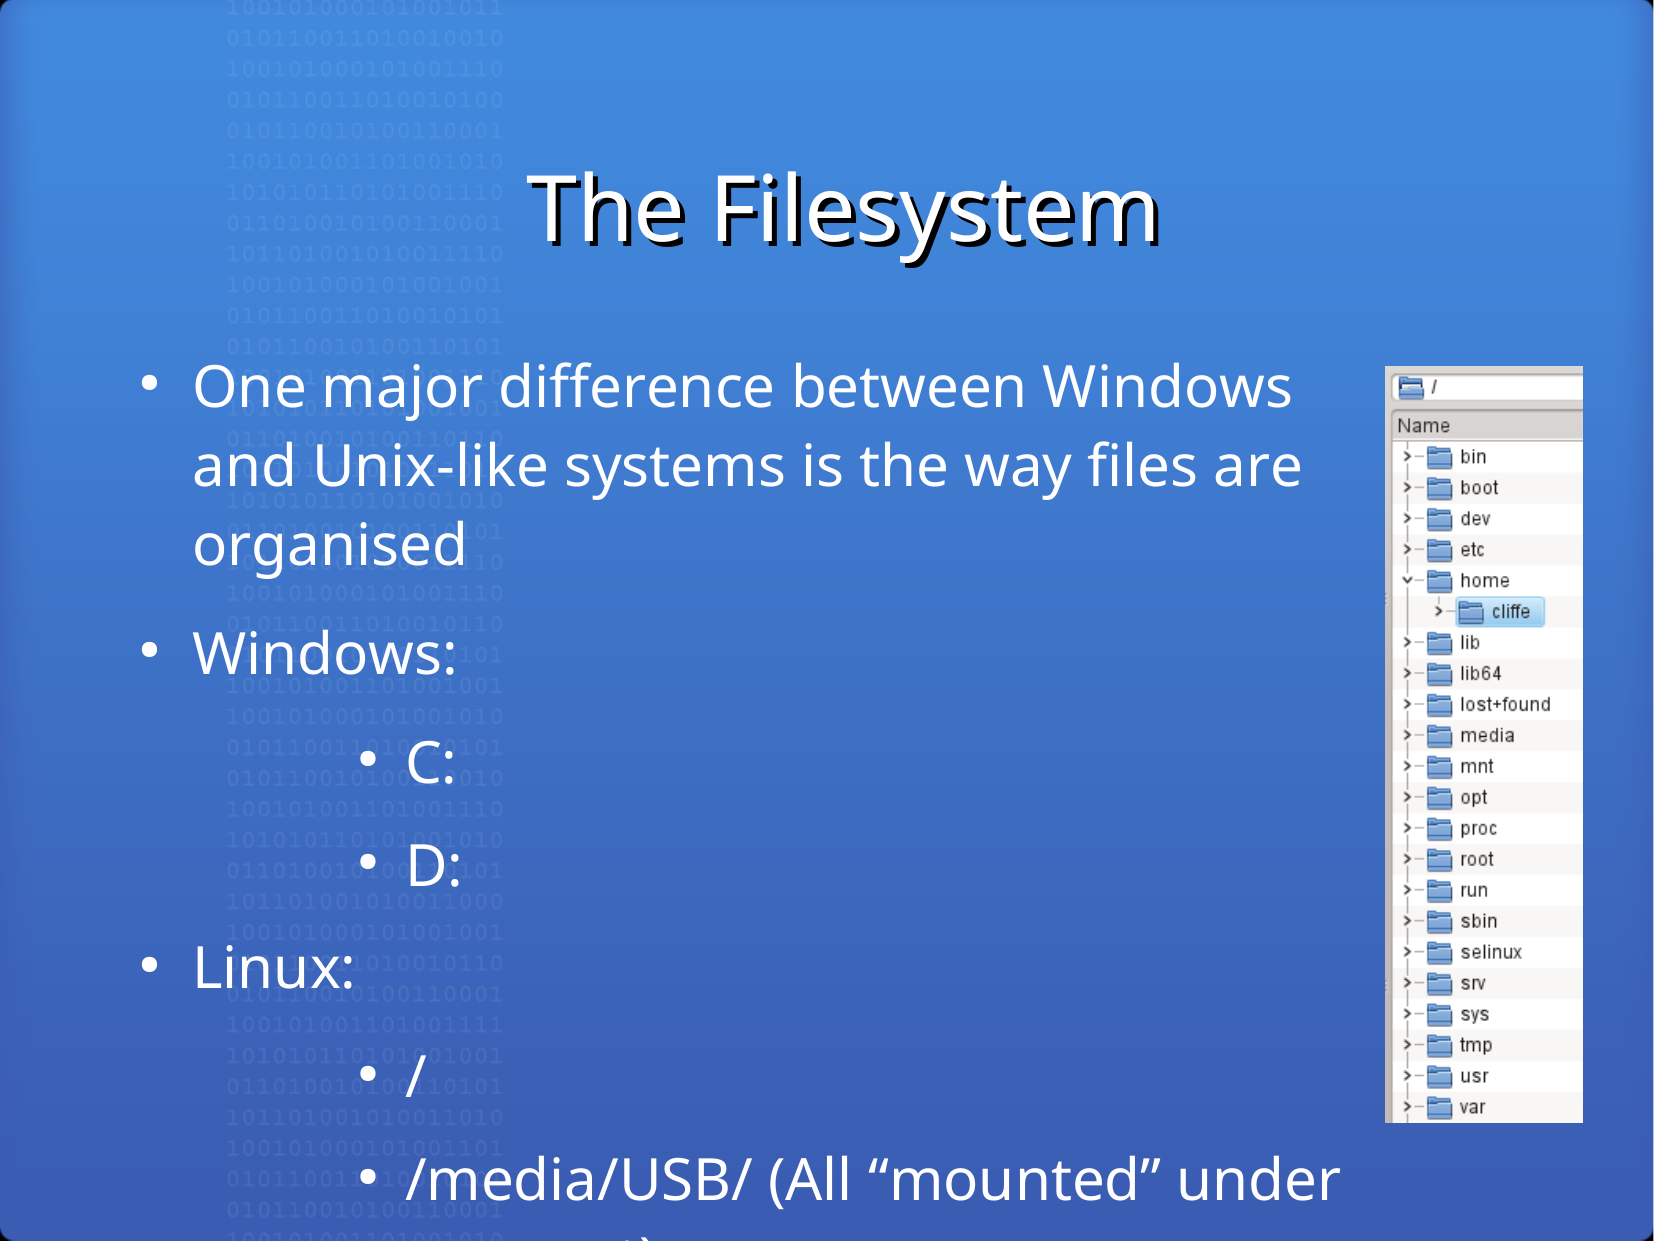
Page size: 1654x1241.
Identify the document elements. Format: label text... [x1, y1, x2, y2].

list One major difference between Windows and Unix-like systems is the way files are organised Windows: C: D: Linux: / /media/USB/ (All “mounted” under one root) [121, 344, 1371, 1182]
title The Filesystem [121, 102, 1534, 310]
picture [0, 0, 1654, 1241]
